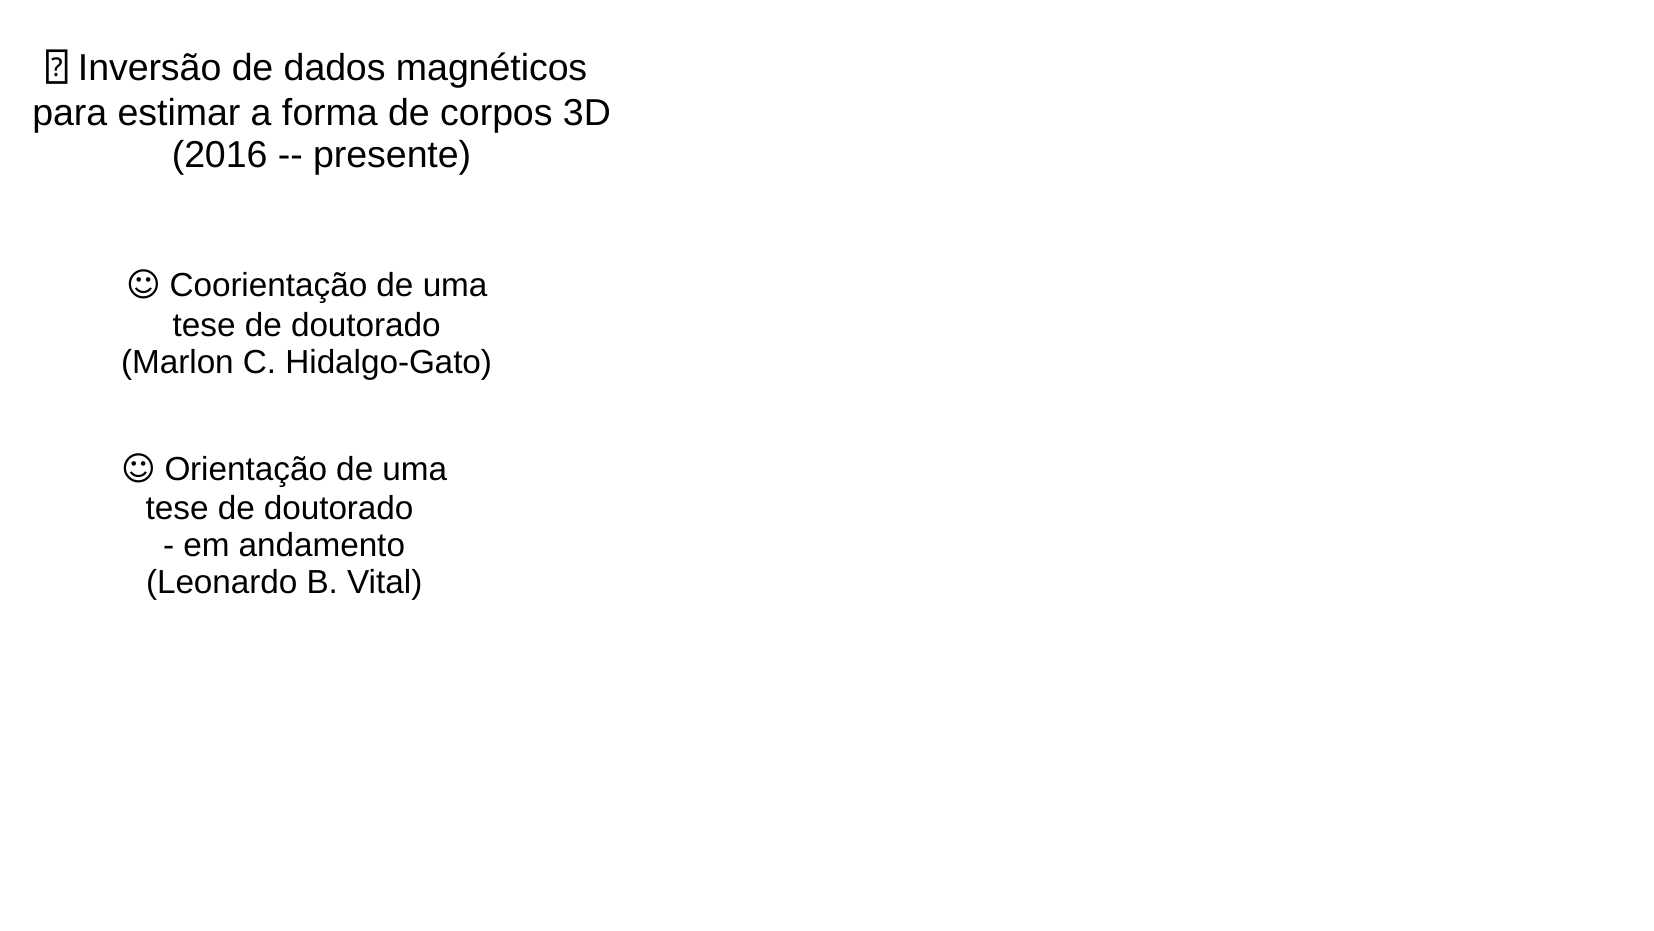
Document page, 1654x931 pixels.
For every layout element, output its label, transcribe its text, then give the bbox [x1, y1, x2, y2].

text_box ⍰ Inversão de dados magnéticos para estimar a forma de corpos 3D (2016 -- presente) [17, 32, 626, 213]
text_box ☺ Orientação de uma tese de doutorado - em andamento (Leonardo B. Vital) [106, 437, 526, 614]
text_box ☺ Coorientação de uma tese de doutorado (Marlon C. Hidalgo-Gato) [106, 253, 526, 402]
